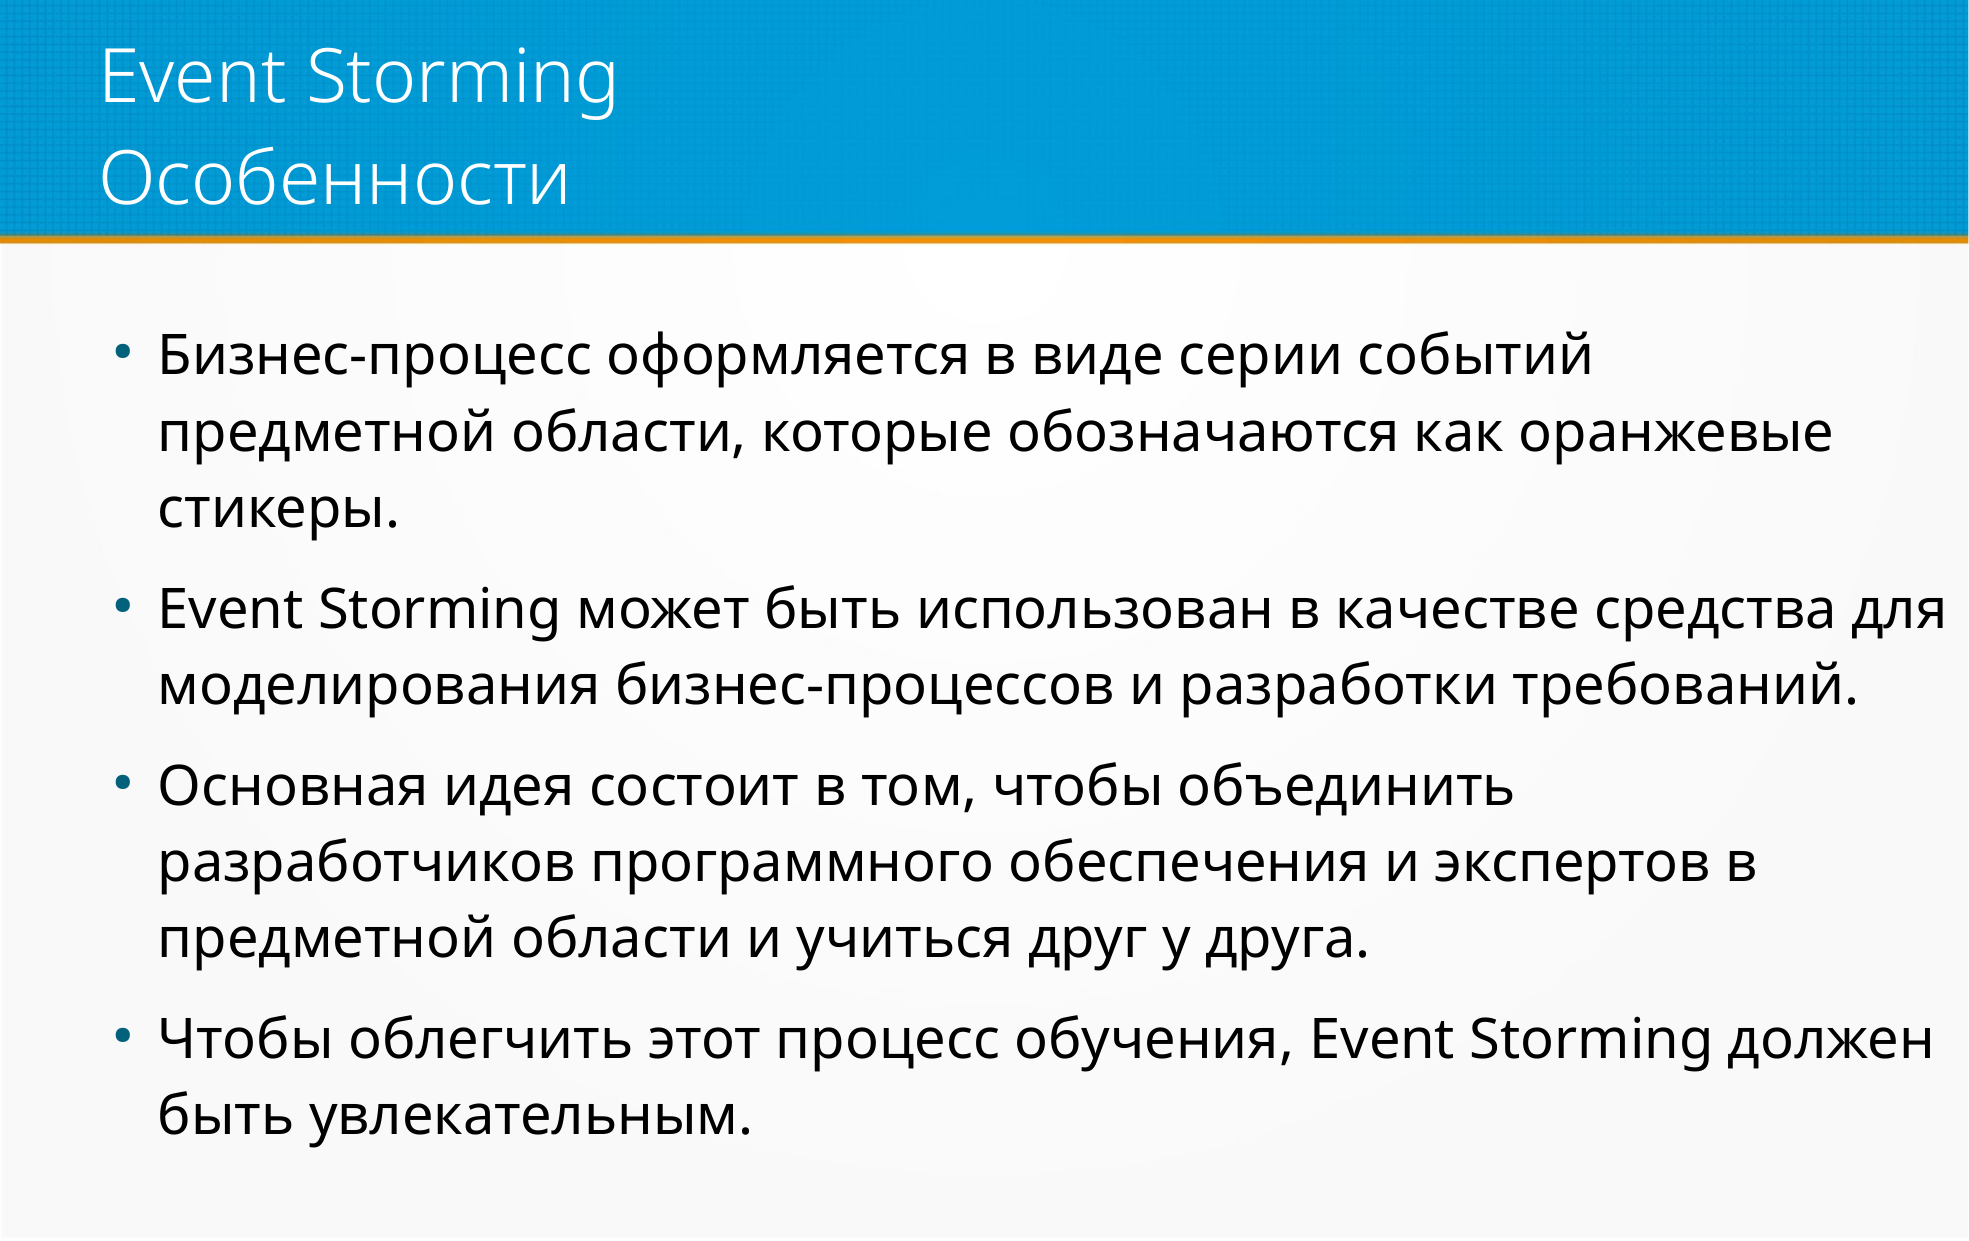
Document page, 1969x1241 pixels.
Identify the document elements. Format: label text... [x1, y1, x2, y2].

picture [0, 233, 1969, 1241]
title Event Storming Особенности [98, 19, 1870, 227]
list Бизнес-процесс оформляется в виде серии событий предметной области, которые обозначаются как оранжевые стикеры. Event Storming может быть использован в качестве средства для моделирования бизнес-процессов и разработки требований. Основная идея состоит в том, чтобы объединить разработчиков программного обеспечения и экспертов в предметной области и учиться друг у друга. Чтобы облегчить этот процесс обучения, Event Storming должен быть увлекательным. [98, 315, 1949, 1193]
